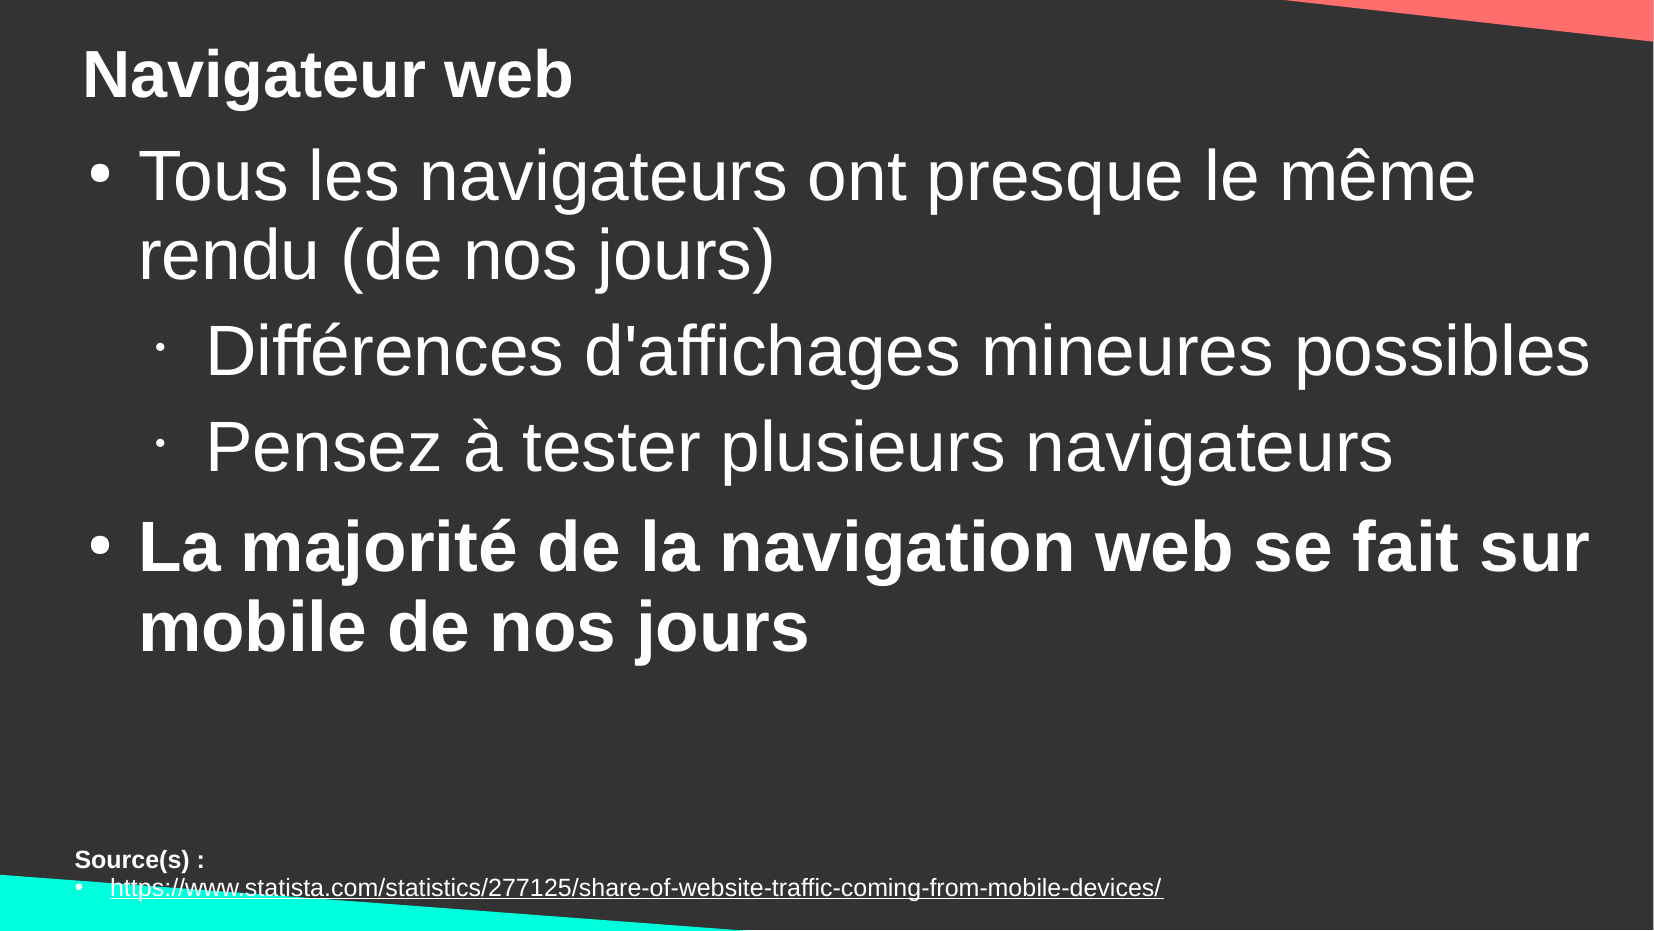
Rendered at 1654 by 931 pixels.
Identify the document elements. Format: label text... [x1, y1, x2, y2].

list Tous les navigateurs ont presque le même rendu (de nos jours) Différences d'affichages mineures possibles Pensez à tester plusieurs navigateurs La majorité de la navigation web se fait sur mobile de nos jours [70, 135, 1595, 675]
text_box Source(s) : https://www.statista.com/statistics/277125/share-of-website-traffic-coming-from-mobile-devices/ [59, 838, 1545, 910]
text_box [1284, 0, 1654, 42]
title Navigateur web [82, 36, 1571, 114]
